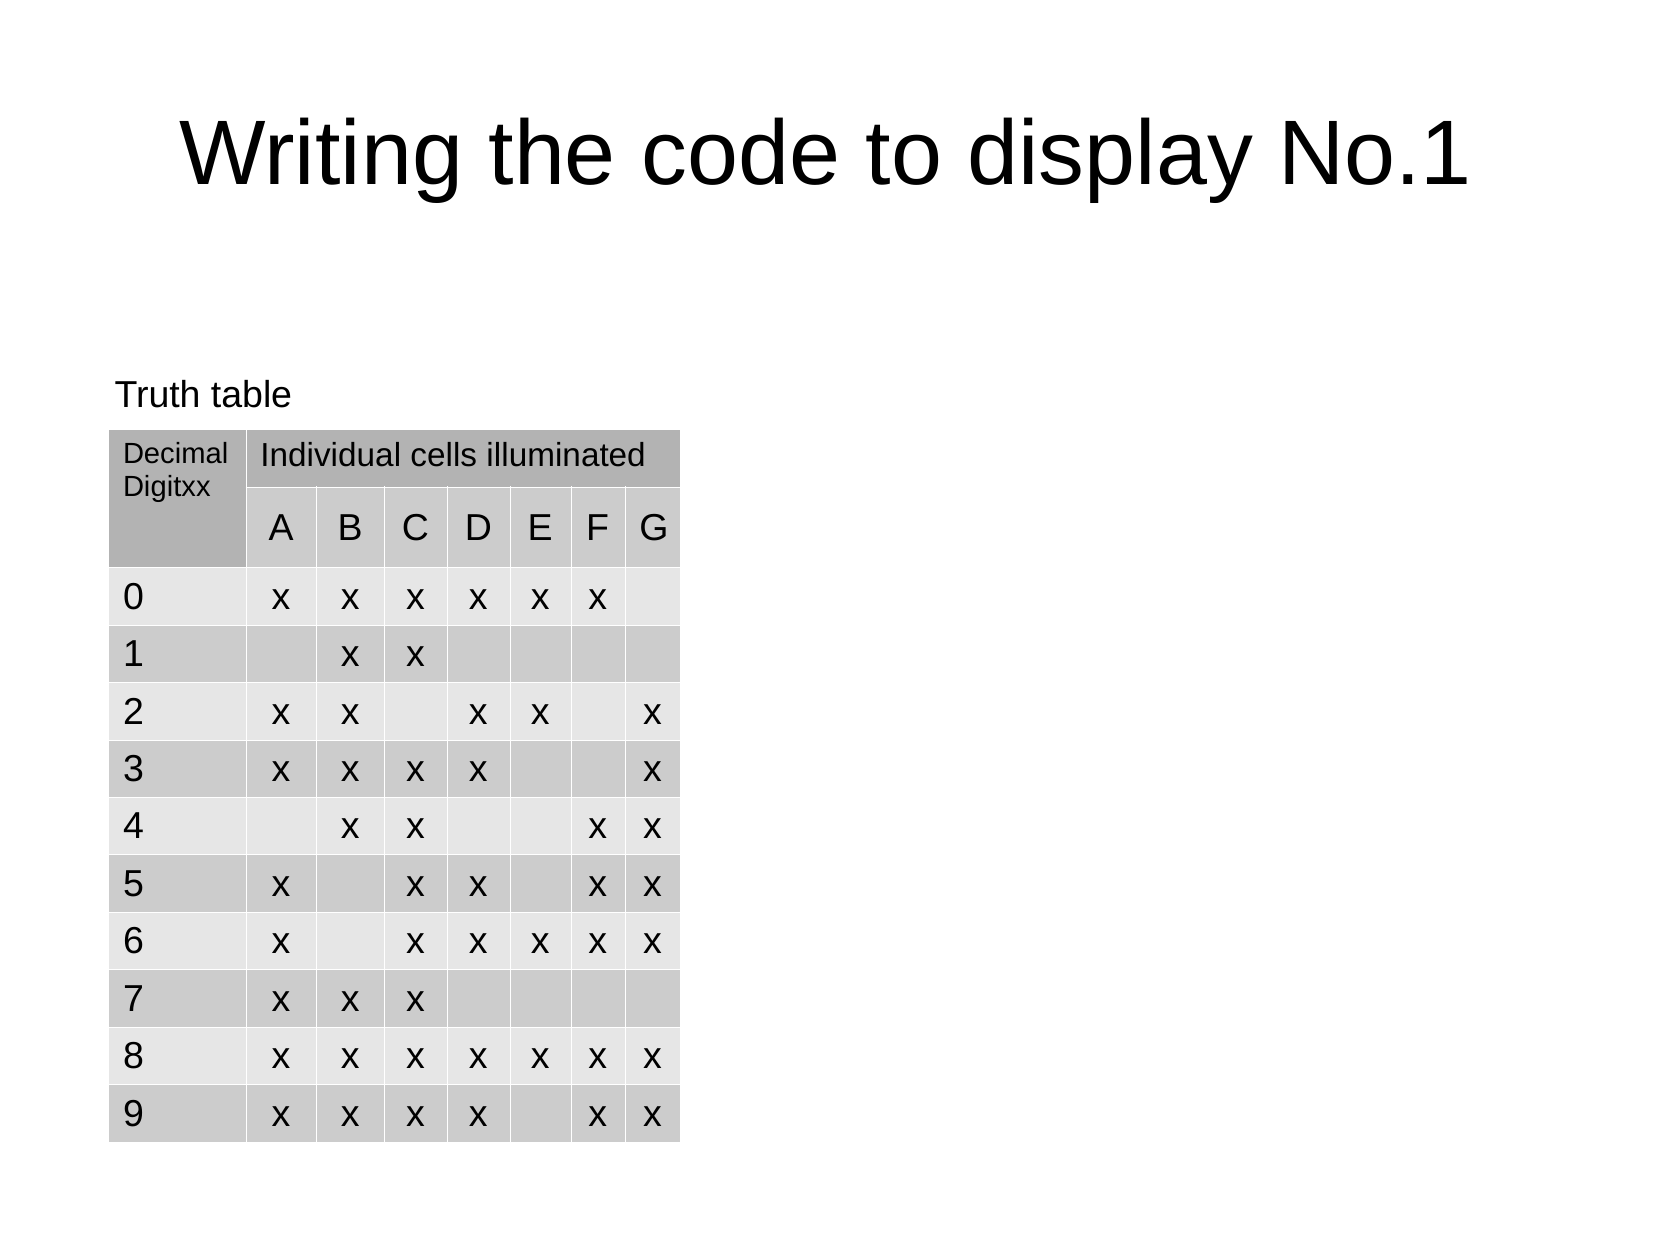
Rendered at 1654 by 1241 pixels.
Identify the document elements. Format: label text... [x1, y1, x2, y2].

table_cell 6 [109, 913, 246, 969]
table_cell x [448, 913, 510, 969]
table_cell x [626, 683, 680, 740]
table_cell [511, 1085, 571, 1142]
table_cell x [385, 913, 447, 969]
table_cell x [385, 626, 447, 682]
table_cell [448, 798, 510, 854]
table_cell [572, 970, 625, 1027]
table_cell x [247, 1085, 316, 1142]
table_header Individual cells illuminated [247, 430, 680, 487]
table_cell x [385, 970, 447, 1027]
table_cell [247, 626, 316, 682]
table_cell [317, 913, 384, 969]
table_cell x [317, 568, 384, 625]
table_cell x [448, 1028, 510, 1084]
table_cell [317, 855, 384, 912]
table_cell x [572, 798, 625, 854]
table_cell x [317, 970, 384, 1027]
table_cell x [572, 855, 625, 912]
table_cell x [247, 683, 316, 740]
table_cell x [572, 1028, 625, 1084]
table_cell [572, 626, 625, 682]
table_cell 5 [109, 855, 246, 912]
table_cell [626, 626, 680, 682]
table_cell x [626, 1028, 680, 1084]
table_cell x [247, 970, 316, 1027]
table_cell x [385, 1028, 447, 1084]
table_cell [448, 970, 510, 1027]
table_cell x [317, 683, 384, 740]
table_cell x [448, 1085, 510, 1142]
table_cell x [448, 741, 510, 797]
table_cell C [385, 488, 447, 567]
table_cell x [626, 913, 680, 969]
table_cell B [317, 488, 384, 567]
table_header Decimal Digitxx [109, 430, 246, 567]
table_cell 0 [109, 568, 246, 625]
table_cell x [511, 568, 571, 625]
table_cell x [385, 855, 447, 912]
table_cell E [511, 488, 571, 567]
table_cell [511, 741, 571, 797]
table_cell 3 [109, 741, 246, 797]
table_cell x [385, 1085, 447, 1142]
table_cell x [385, 568, 447, 625]
table_cell x [572, 568, 625, 625]
table_cell x [572, 1085, 625, 1142]
table_cell x [385, 741, 447, 797]
table_cell F [572, 488, 625, 567]
table_cell x [385, 798, 447, 854]
table_cell 4 [109, 798, 246, 854]
table_cell x [626, 741, 680, 797]
table_cell [572, 741, 625, 797]
table_cell [511, 855, 571, 912]
table_cell x [511, 913, 571, 969]
table_cell [626, 970, 680, 1027]
table_cell x [247, 741, 316, 797]
table_cell G [626, 488, 680, 567]
table_cell x [317, 1085, 384, 1142]
table_cell [511, 798, 571, 854]
text_box Truth table [99, 366, 308, 423]
table_cell [448, 626, 510, 682]
table_cell [385, 683, 447, 740]
table_cell x [448, 855, 510, 912]
table_cell x [626, 798, 680, 854]
table_cell x [626, 1085, 680, 1142]
table_cell x [247, 913, 316, 969]
table_cell x [247, 568, 316, 625]
table_cell 7 [109, 970, 246, 1027]
table_cell A [247, 488, 316, 567]
table_cell [572, 683, 625, 740]
table_cell x [448, 568, 510, 625]
table_cell 1 [109, 626, 246, 682]
table_cell 2 [109, 683, 246, 740]
table_cell [511, 970, 571, 1027]
table_cell x [448, 683, 510, 740]
table_cell [626, 568, 680, 625]
table_cell x [247, 1028, 316, 1084]
table_cell x [247, 855, 316, 912]
table_cell D [448, 488, 510, 567]
table_cell 9 [109, 1085, 246, 1142]
table_cell x [511, 683, 571, 740]
title Writing the code to display No.1 [82, 49, 1571, 257]
table_cell 8 [109, 1028, 246, 1084]
table_cell x [626, 855, 680, 912]
table_cell x [317, 1028, 384, 1084]
table_cell x [317, 798, 384, 854]
table_cell [247, 798, 316, 854]
table_cell x [511, 1028, 571, 1084]
table_cell x [317, 626, 384, 682]
table_cell x [317, 741, 384, 797]
table_cell [511, 626, 571, 682]
table_cell x [572, 913, 625, 969]
